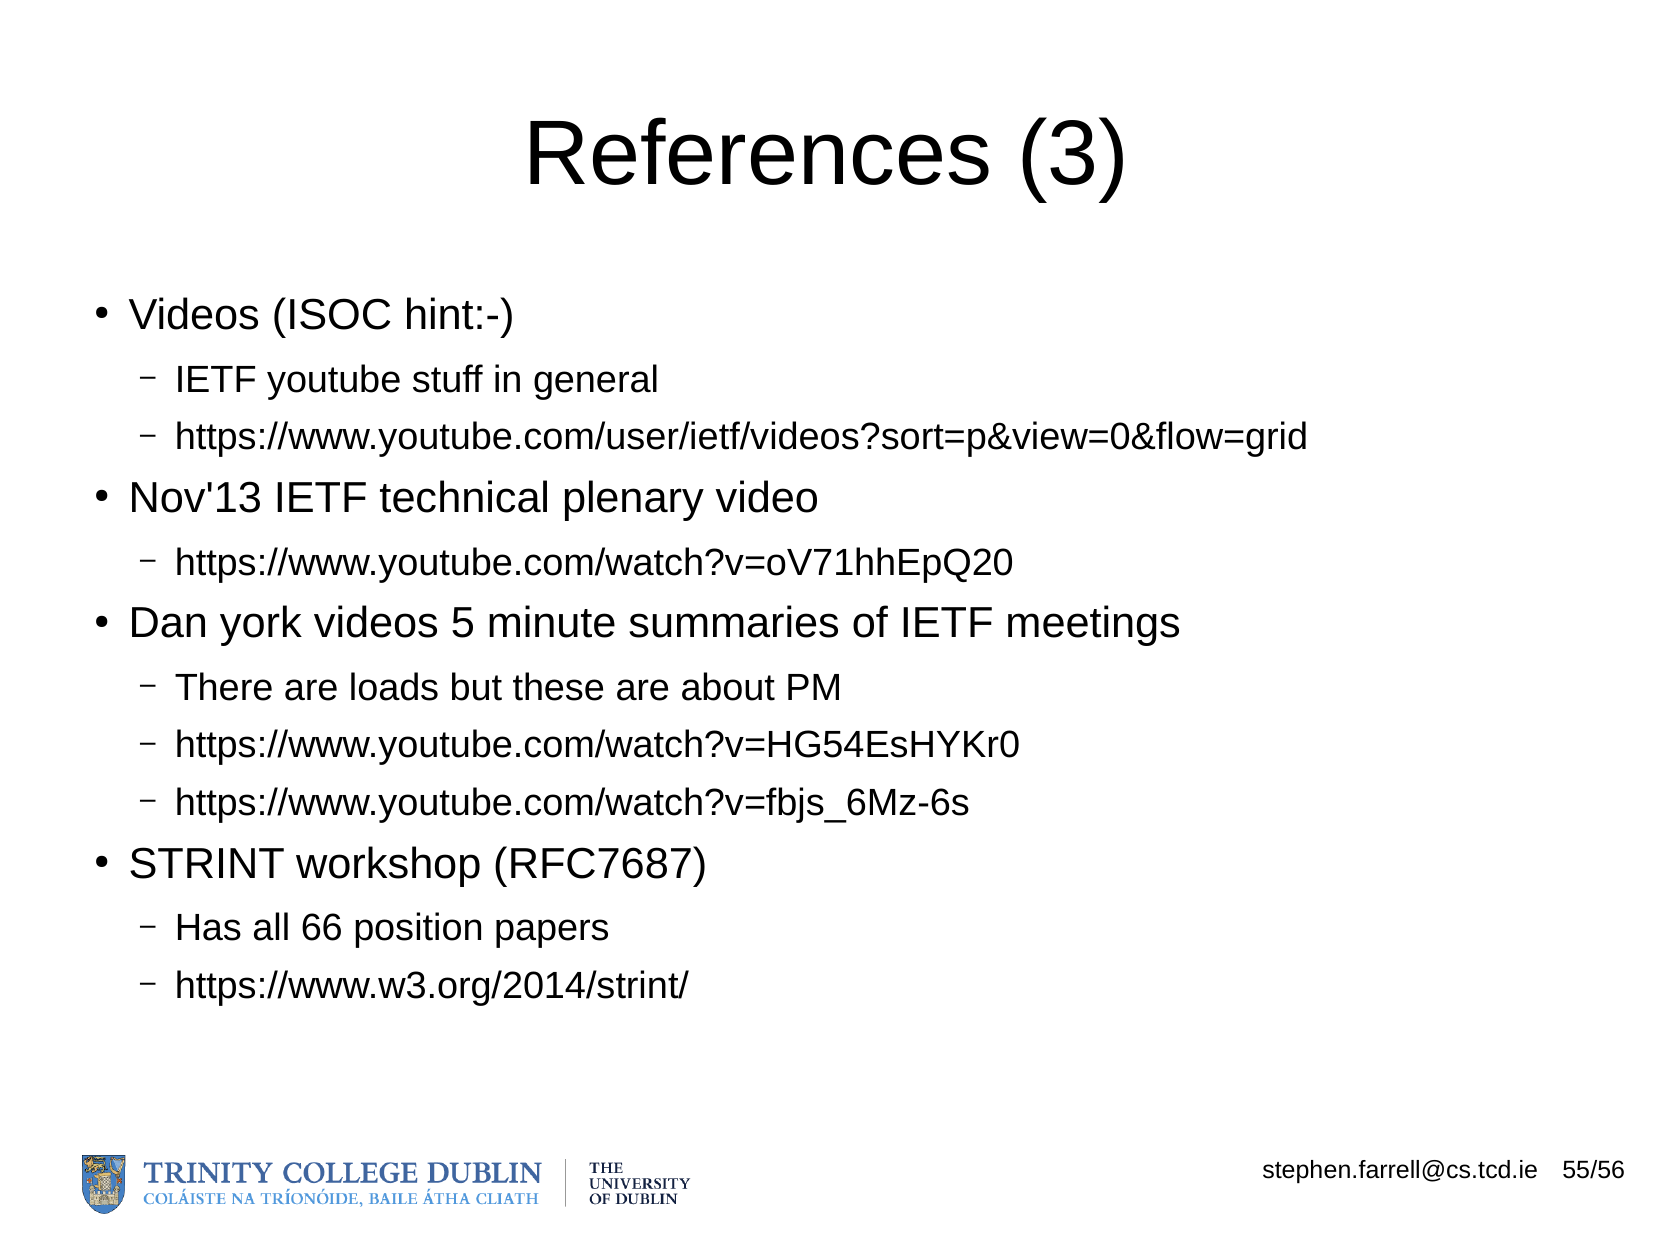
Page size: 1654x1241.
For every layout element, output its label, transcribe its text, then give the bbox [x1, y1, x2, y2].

title References (3) [82, 49, 1571, 257]
list Videos (ISOC hint:-) IETF youtube stuff in general https://www.youtube.com/user/ietf/videos?sort=p&view=0&flow=grid Nov'13 IETF technical plenary video https://www.youtube.com/watch?v=oV71hhEpQ20 Dan york videos 5 minute summaries of IETF meetings There are loads but these are about PM https://www.youtube.com/watch?v=HG54EsHYKr0 https://www.youtube.com/watch?v=fbjs_6Mz-6s STRINT workshop (RFC7687) Has all 66 position papers https://www.w3.org/2014/strint/ [82, 290, 1571, 1010]
picture [82, 1155, 694, 1214]
